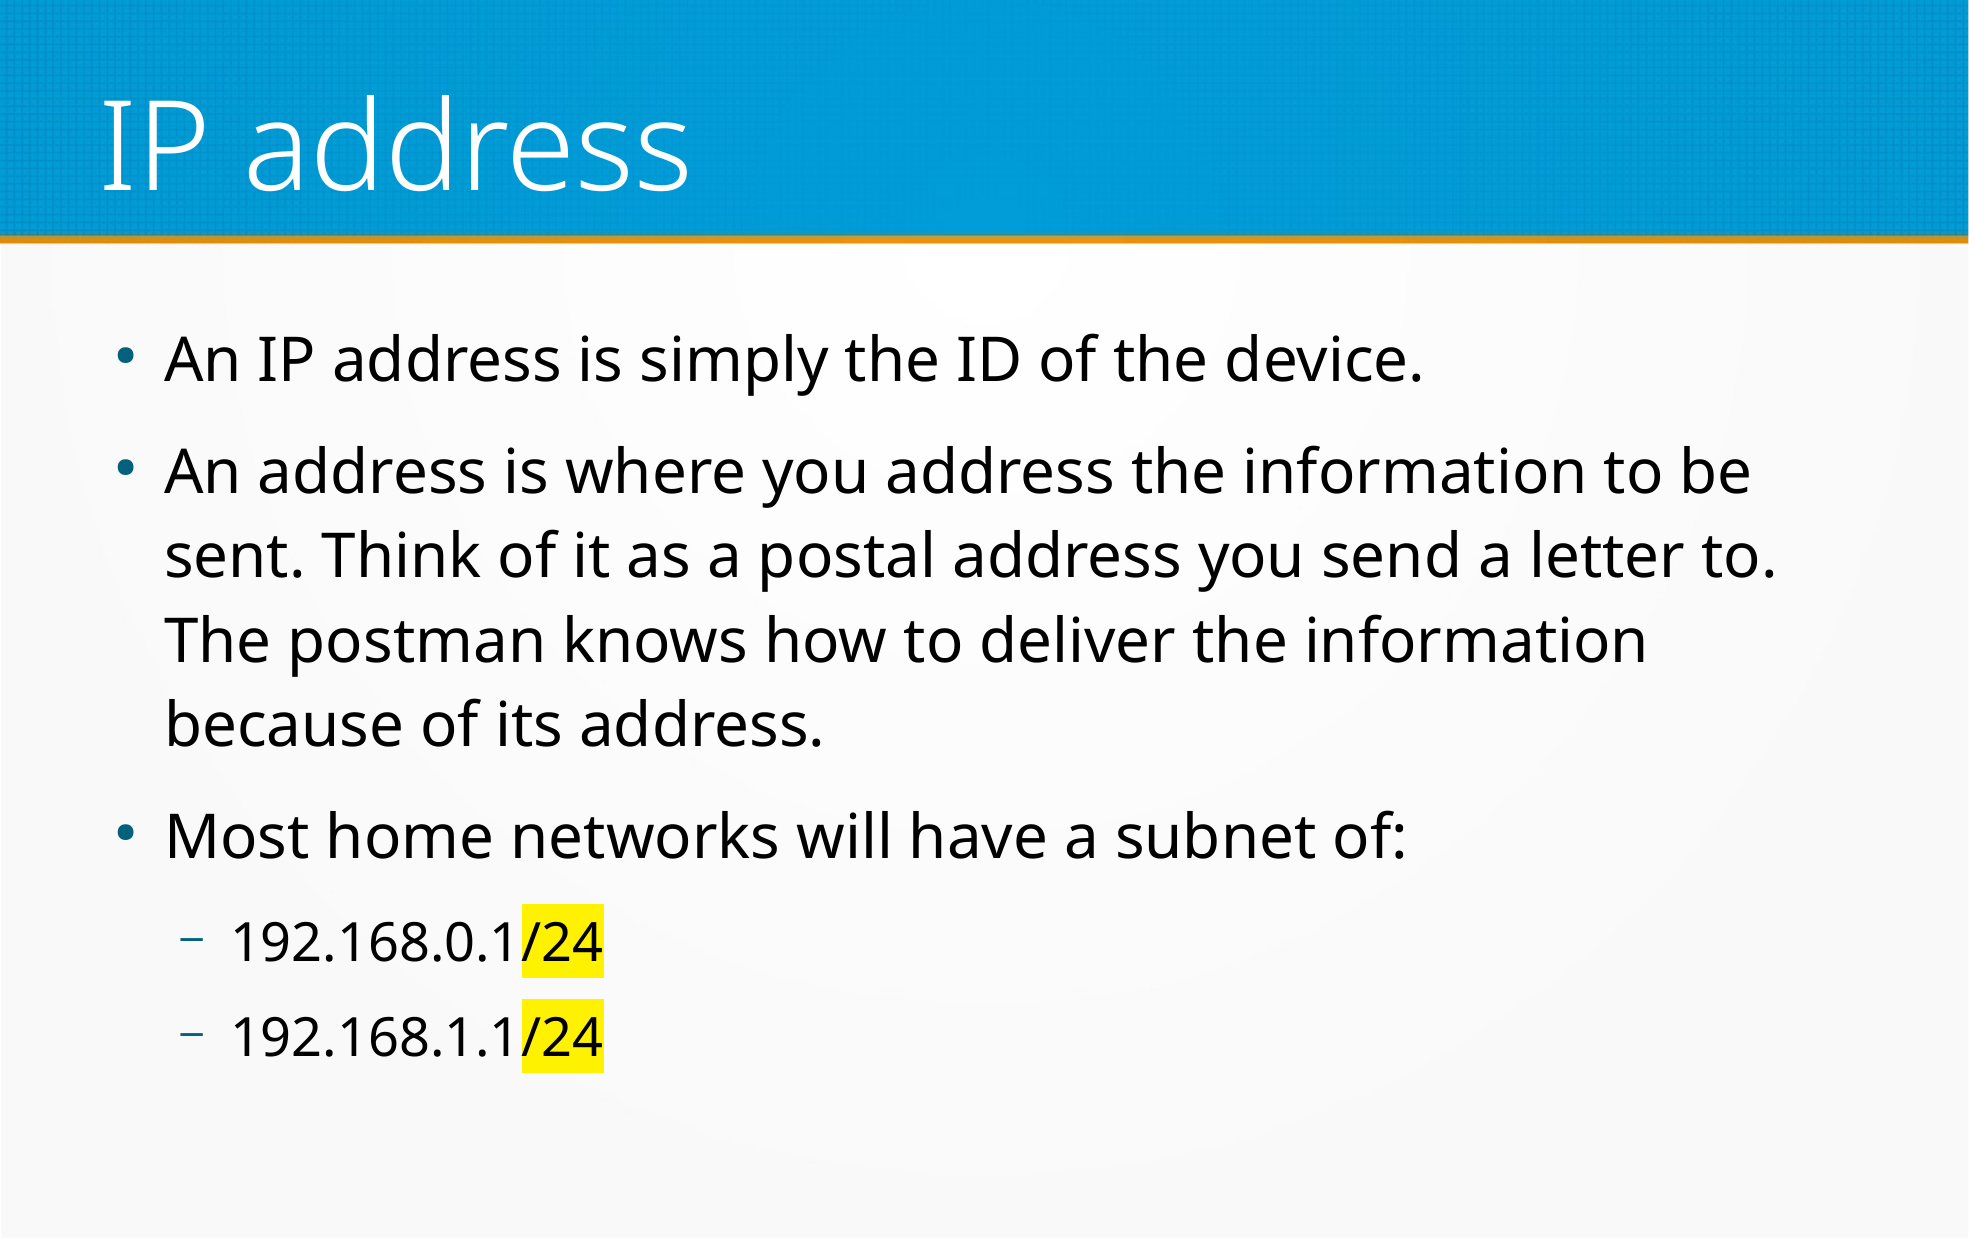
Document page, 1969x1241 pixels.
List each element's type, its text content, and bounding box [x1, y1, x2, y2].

title IP address [98, 19, 1870, 227]
picture [0, 233, 1969, 1241]
list An IP address is simply the ID of the device. An address is where you address the information to be sent. Think of it as a postal address you send a letter to. The postman knows how to deliver the information because of its address. Most home networks will have a subnet of: 192.168.0.1/24 192.168.1.1/24 [98, 315, 1861, 1081]
